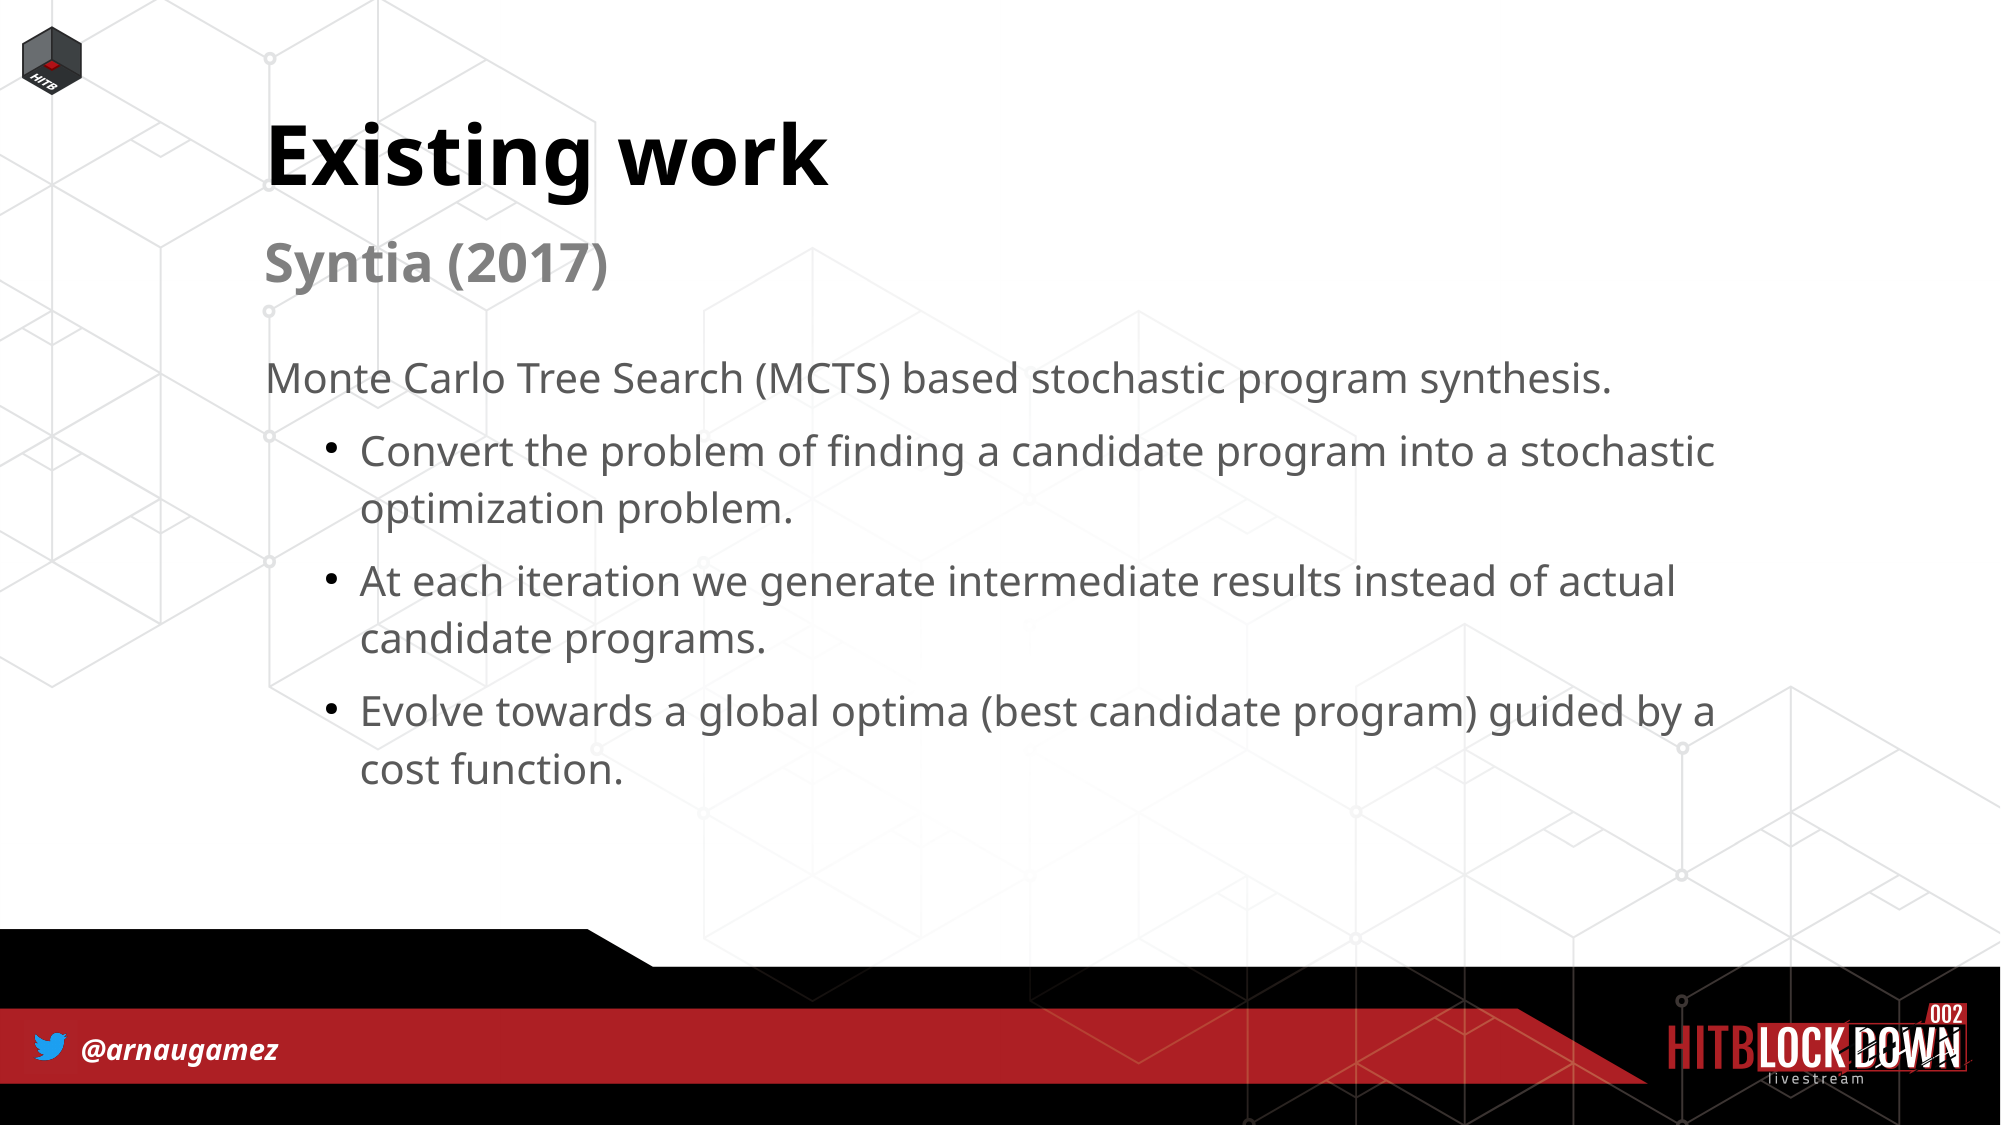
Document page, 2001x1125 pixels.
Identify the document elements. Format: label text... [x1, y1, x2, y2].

text_box Monte Carlo Tree Search (MCTS) based stochastic program synthesis. Convert the problem of finding a candidate program into a stochastic optimization problem. At each iteration we generate intermediate results instead of actual candidate programs. Evolve towards a global optima (best candidate program) guided by a cost function. [250, 336, 1751, 871]
picture [0, 0, 2001, 1125]
title Existing work [249, 108, 1750, 210]
text_box Syntia (2017) [249, 227, 1790, 322]
